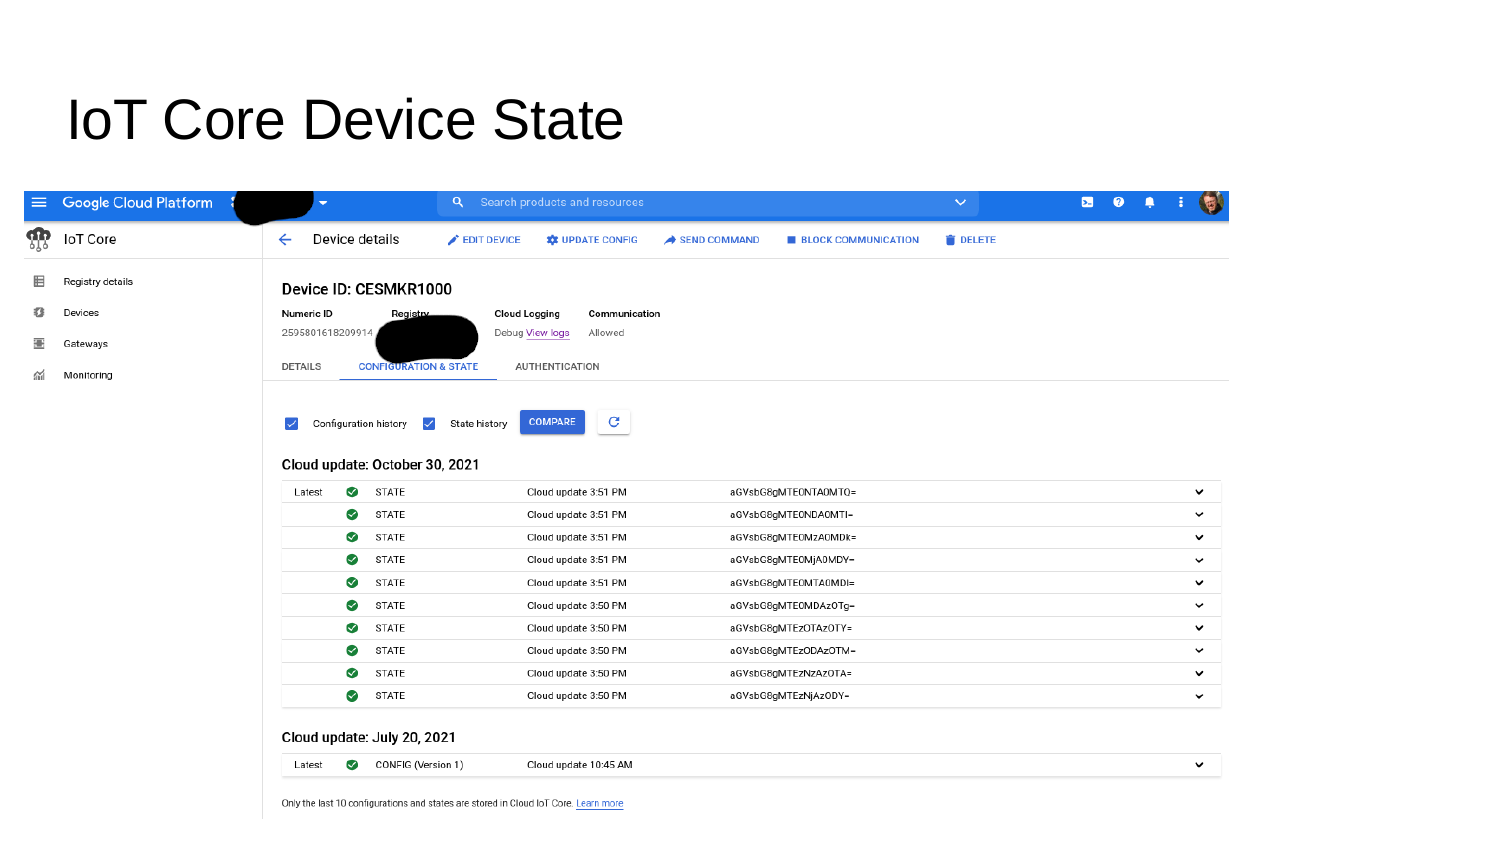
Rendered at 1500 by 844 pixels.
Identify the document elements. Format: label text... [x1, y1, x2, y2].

title IoT Core Device State [51, 72, 1449, 167]
picture [24, 191, 1229, 819]
